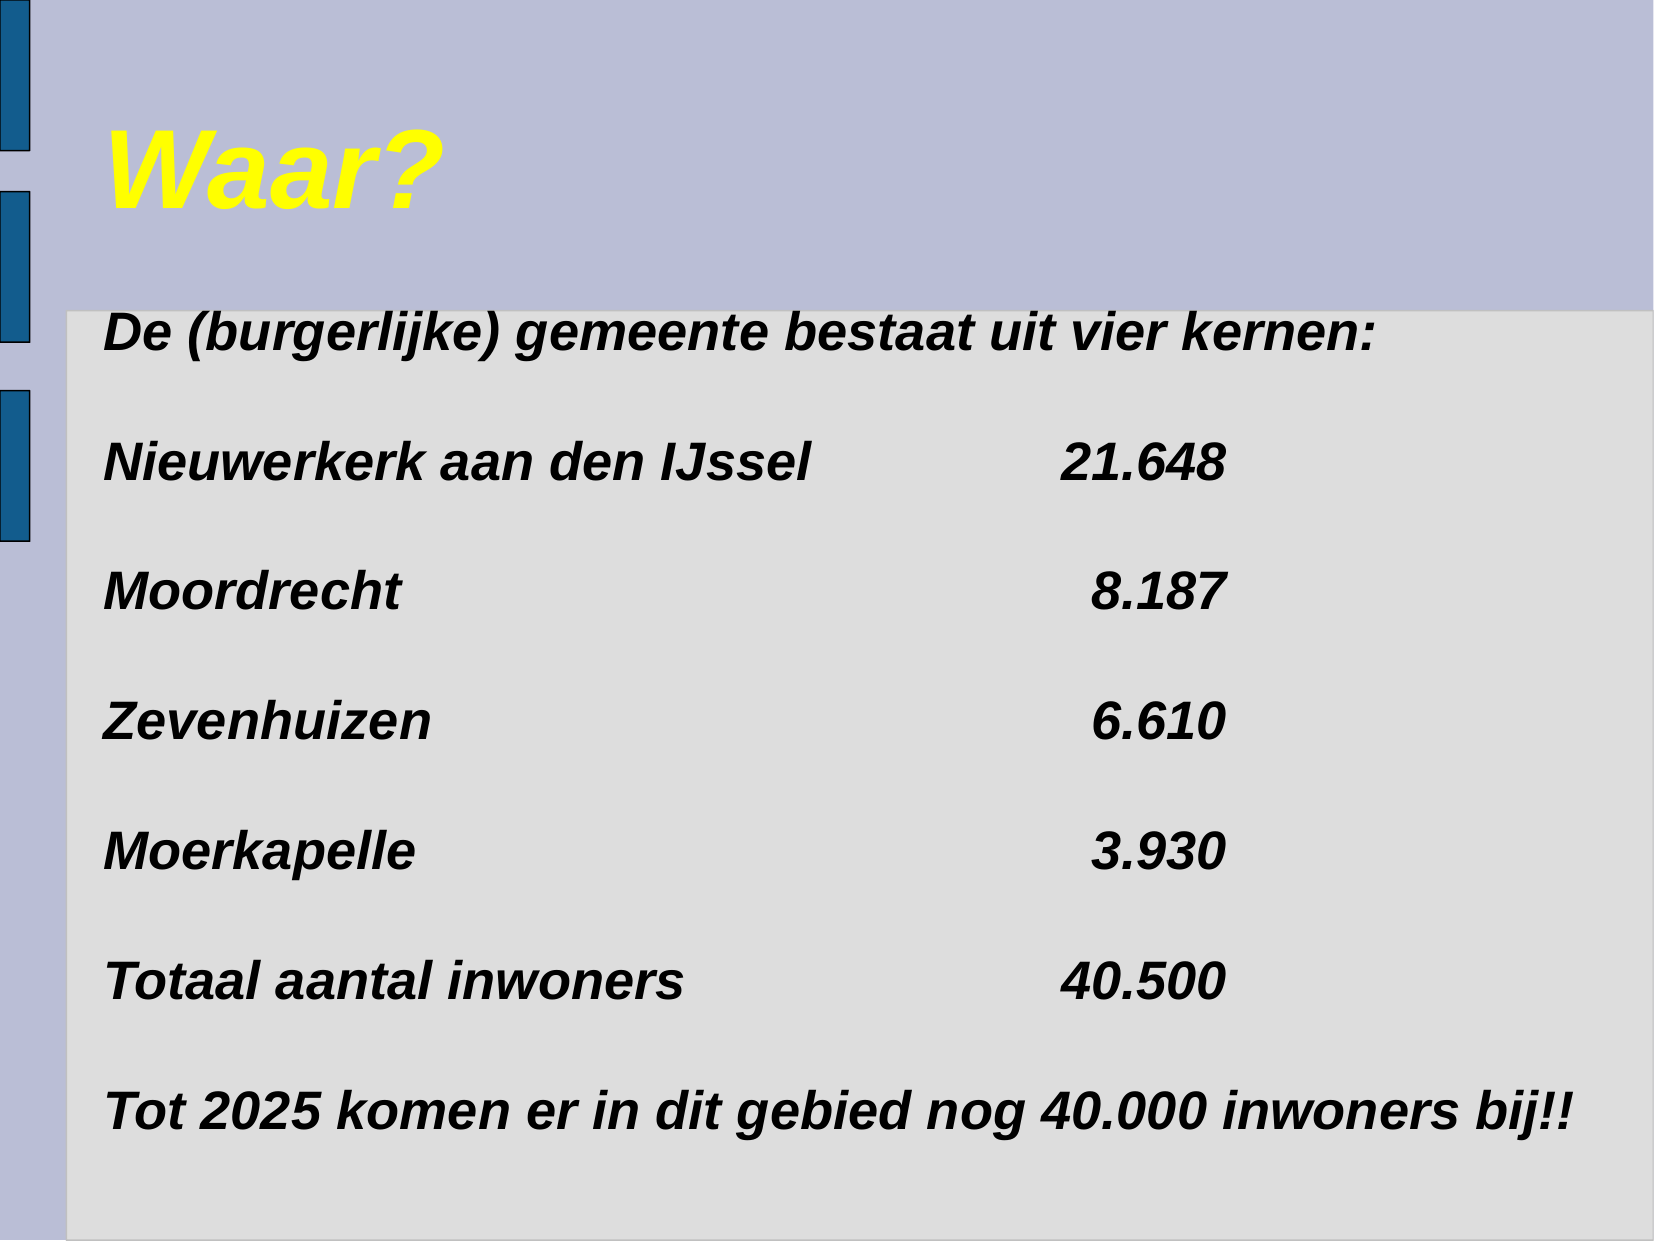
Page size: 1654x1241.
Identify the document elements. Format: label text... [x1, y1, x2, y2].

text_box Waar? De (burgerlijke) gemeente bestaat uit vier kernen: Nieuwerkerk aan den IJssel 21.648 Moordrecht 8.187 Zevenhuizen 6.610 Moerkapelle 3.930 Totaal aantal inwoners 40.500 Tot 2025 komen er in dit gebied nog 40.000 inwoners bij!! [88, 88, 1625, 1105]
